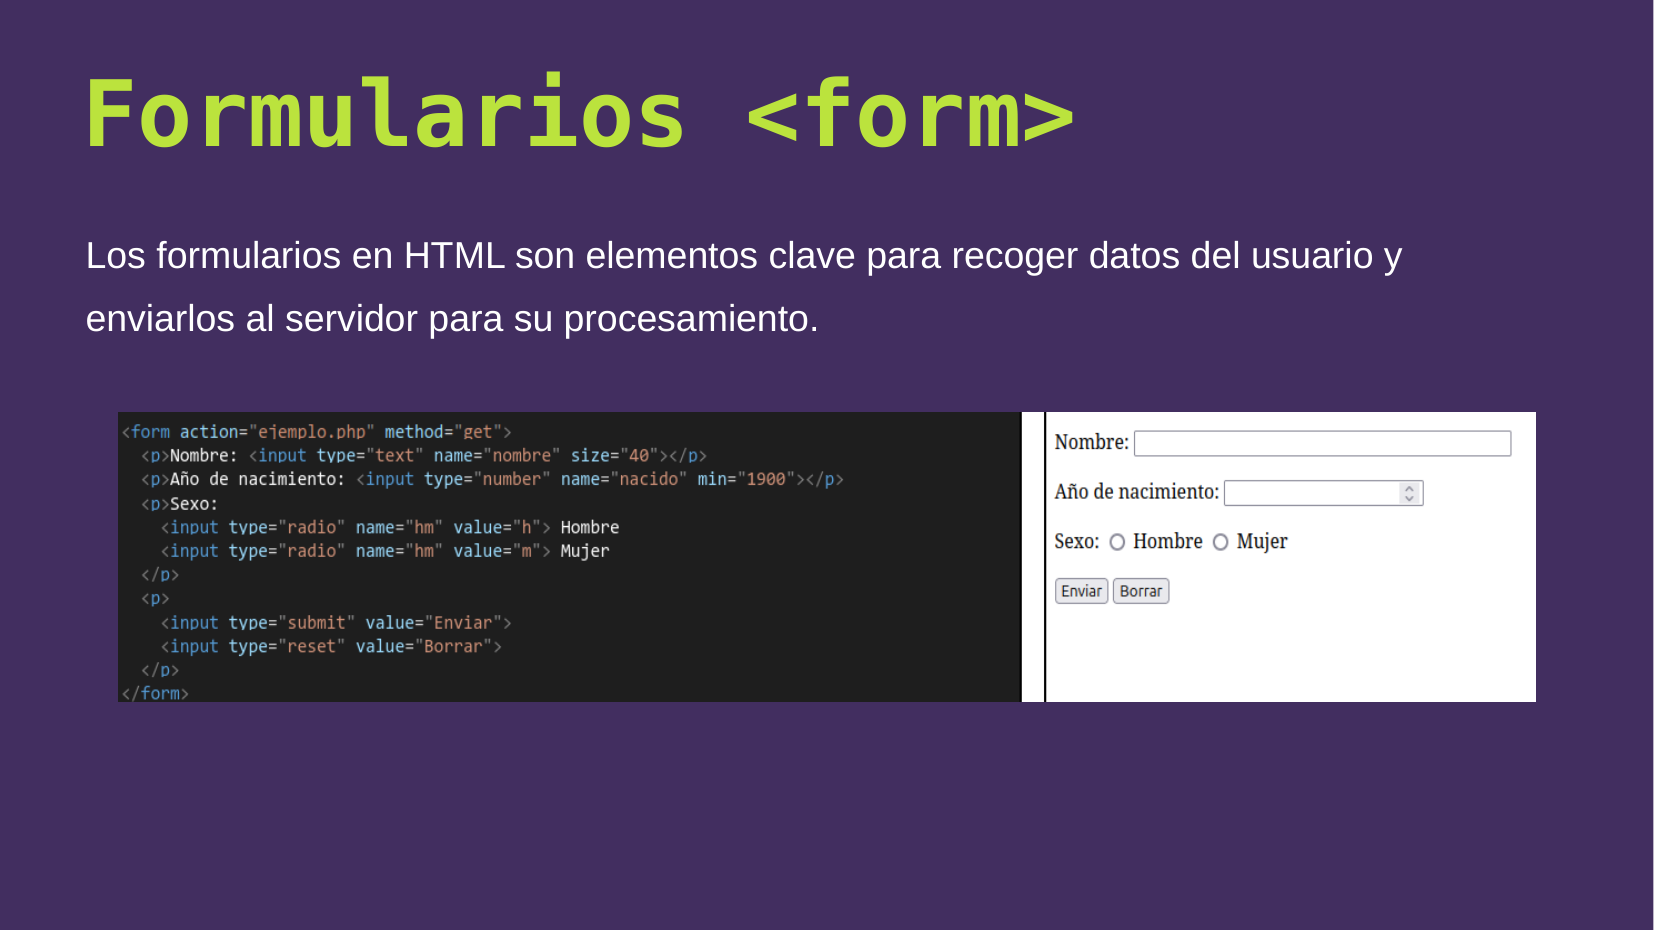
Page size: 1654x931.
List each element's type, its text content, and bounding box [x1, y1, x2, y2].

picture [118, 412, 1536, 702]
text_box Los formularios en HTML son elementos clave para recoger datos del usuario y enviarlos al servidor para su procesamiento. [85, 214, 1515, 841]
title Formularios <form> [82, 37, 1571, 193]
